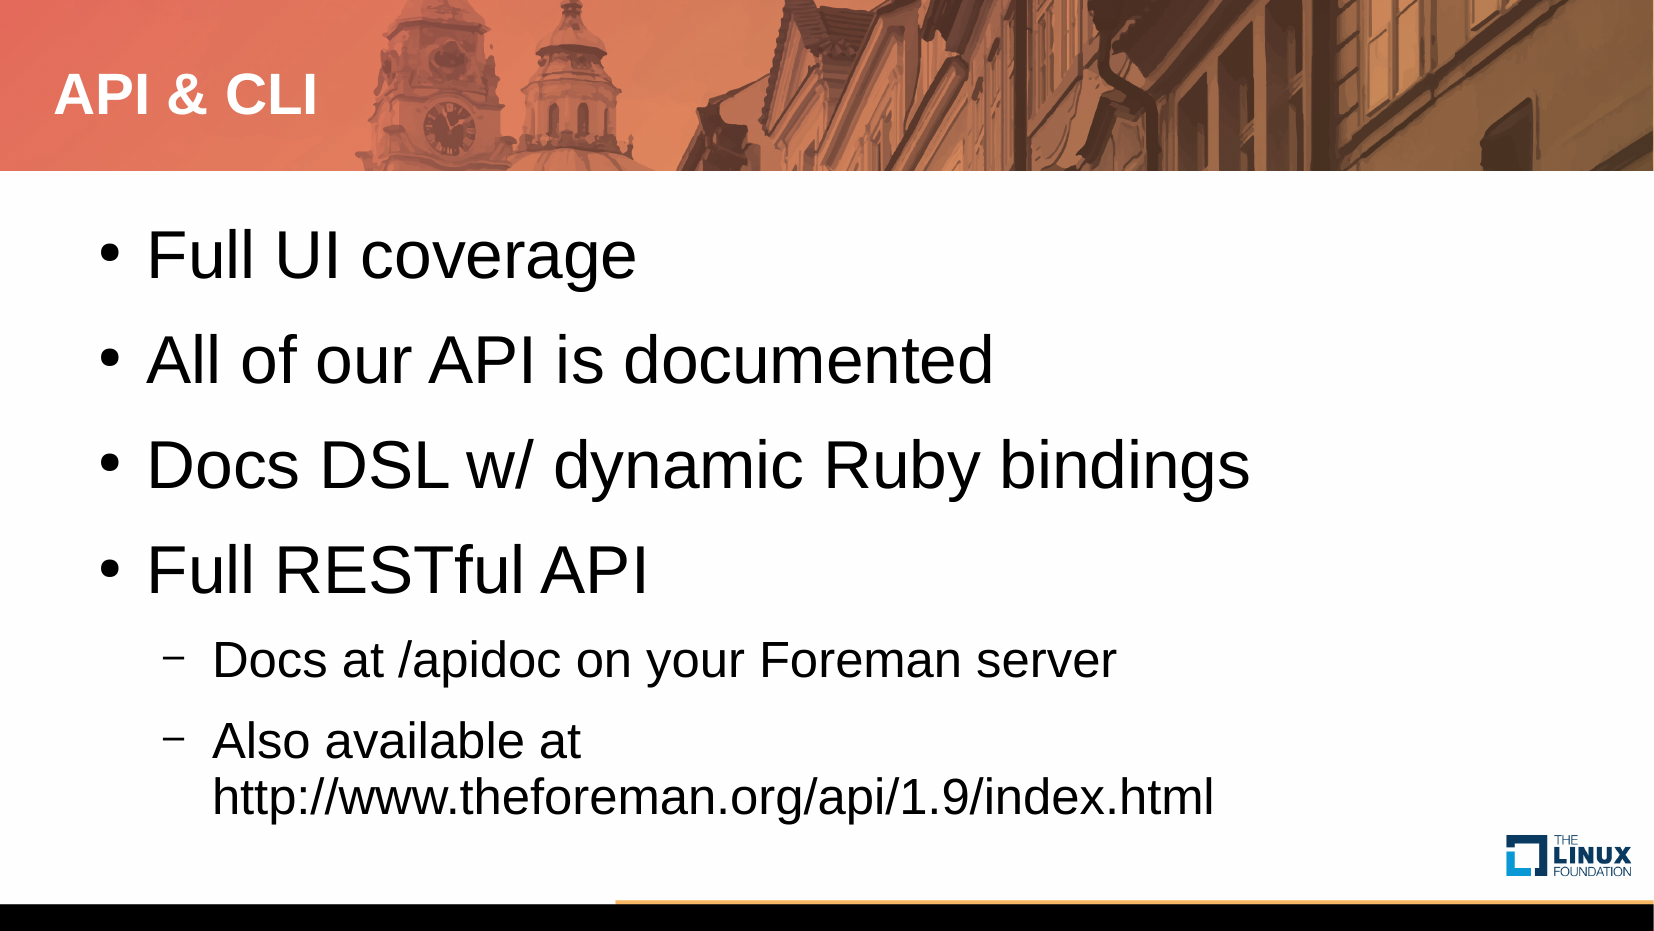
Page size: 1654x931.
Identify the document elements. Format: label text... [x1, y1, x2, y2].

list Full UI coverage All of our API is documented Docs DSL w/ dynamic Ruby bindings Full RESTful API Docs at /apidoc on your Foreman server Also available at http://www.theforeman.org/api/1.9/index.html [81, 217, 1571, 831]
title API & CLI [53, 21, 1571, 167]
picture [0, 0, 1654, 931]
